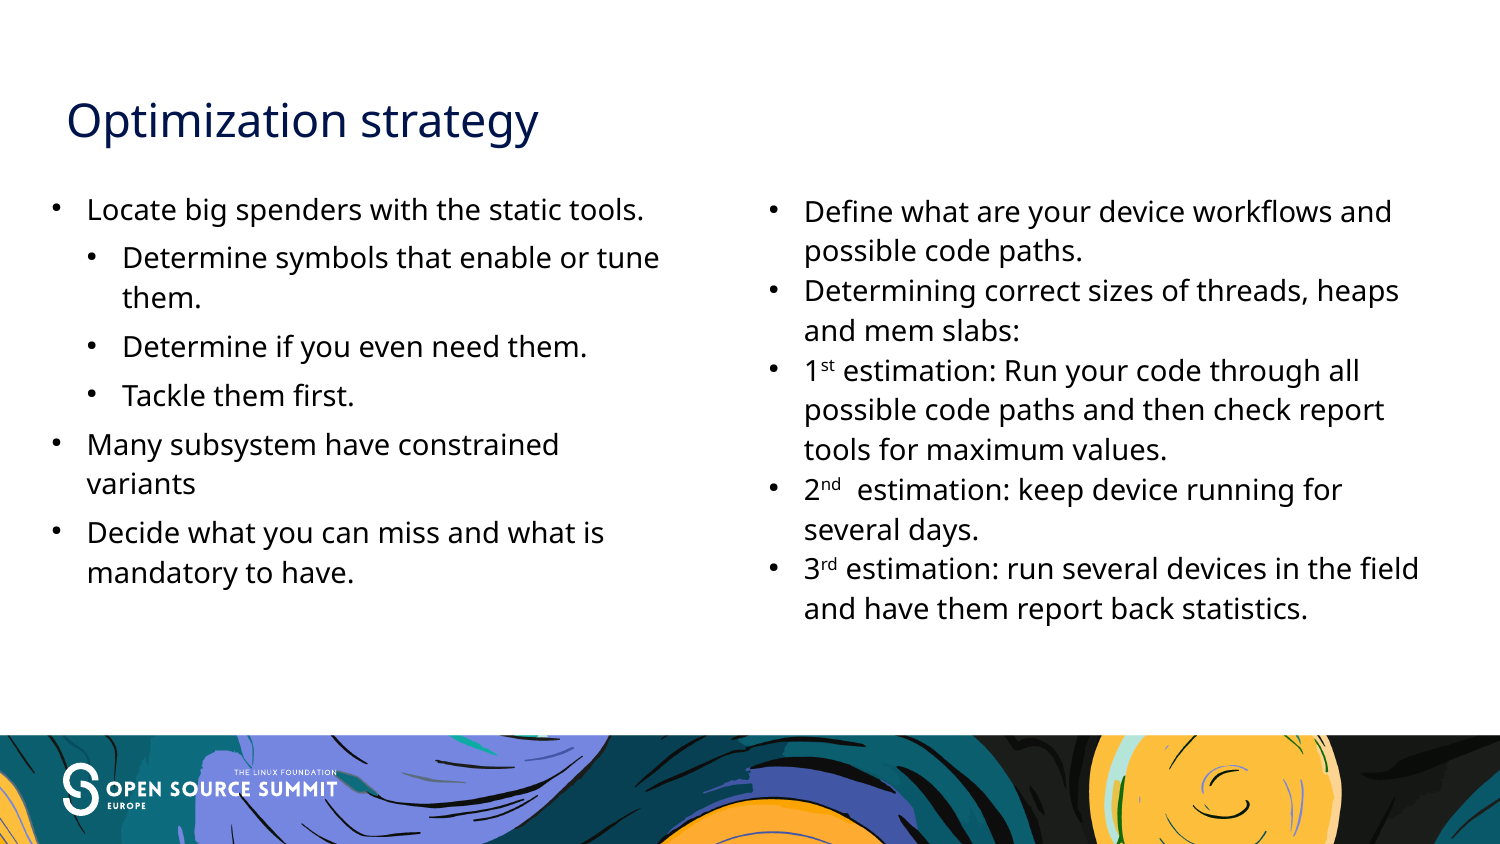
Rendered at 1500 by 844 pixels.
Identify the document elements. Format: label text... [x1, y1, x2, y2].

text_box Define what are your device workflows and possible code paths. Determining correct sizes of threads, heaps and mem slabs: 1st estimation: Run your code through all possible code paths and then check report tools for maximum values. 2nd estimation: keep device running for several days. 3rd estimation: run several devices in the field and have them report back statistics. [753, 183, 1452, 578]
title Optimization strategy [51, 72, 1449, 167]
picture [0, 0, 1500, 844]
list Locate big spenders with the static tools. Determine symbols that enable or tune them. Determine if you even need them. Tackle them first. Many subsystem have constrained variants Decide what you can miss and what is mandatory to have. [51, 189, 676, 751]
